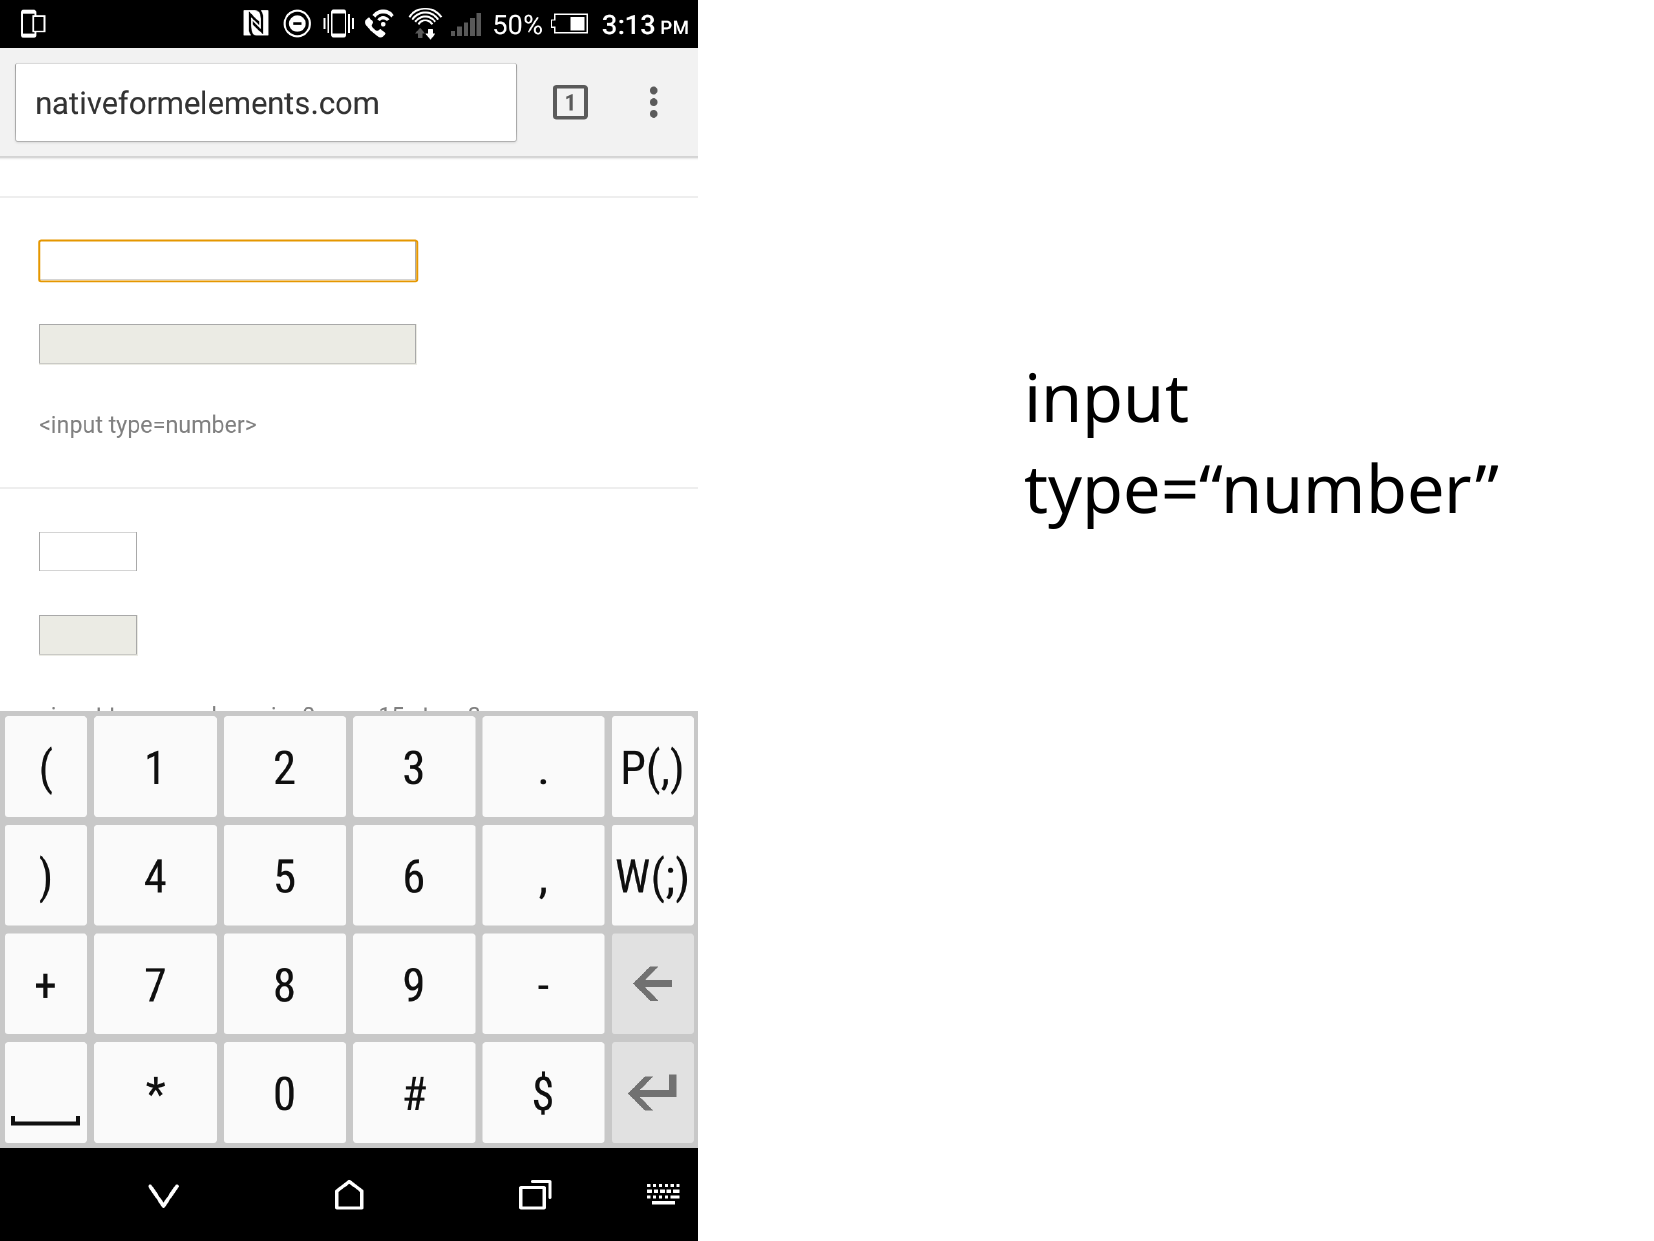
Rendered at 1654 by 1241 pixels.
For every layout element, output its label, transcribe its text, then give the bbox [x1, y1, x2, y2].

text_box input type=“number” [1009, 343, 1632, 440]
picture [0, 0, 698, 1241]
